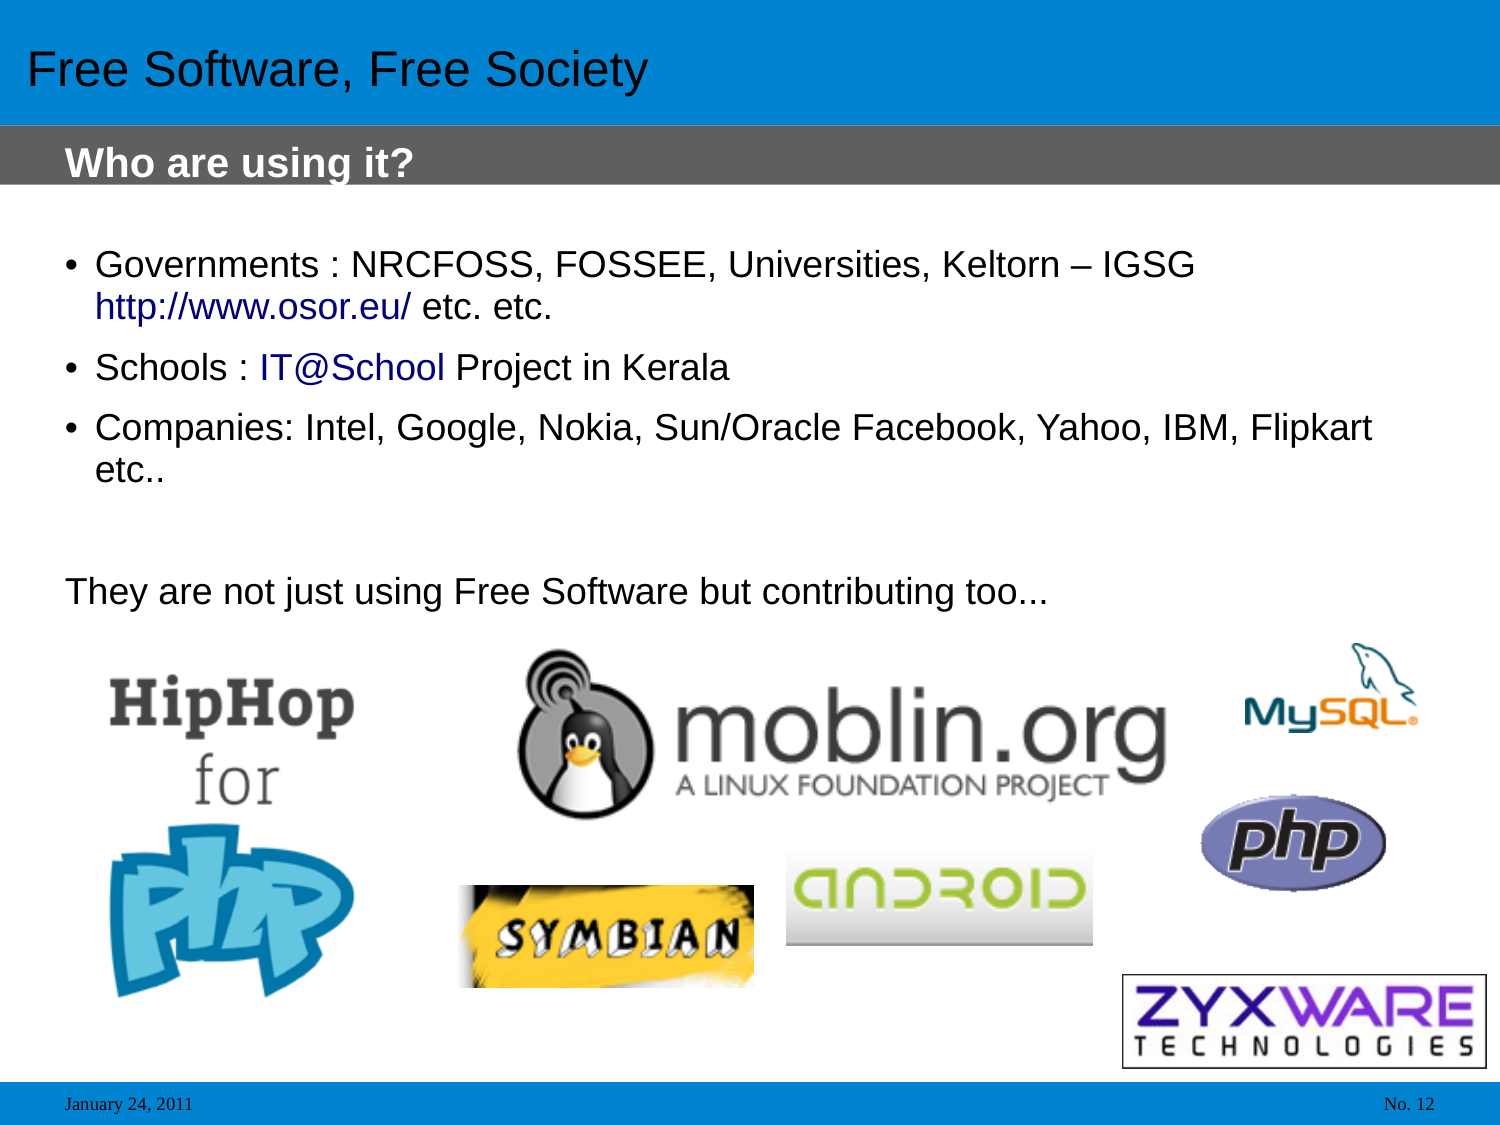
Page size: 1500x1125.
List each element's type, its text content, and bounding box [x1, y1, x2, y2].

picture [442, 885, 754, 988]
picture [1122, 974, 1487, 1069]
picture [1245, 643, 1418, 733]
picture [61, 618, 402, 1058]
title Who are using it? [64, 139, 1436, 187]
picture [786, 850, 1093, 946]
picture [472, 637, 1388, 896]
list Governments : NRCFOSS, FOSSEE, Universities, Keltorn – IGSG http://www.osor.eu/ etc. etc. Schools : IT@School Project in Kerala Companies: Intel, Google, Nokia, Sun/Oracle Facebook, Yahoo, IBM, Flipkart etc.. They are not just using Free Software but contributing too... [64, 243, 1436, 972]
